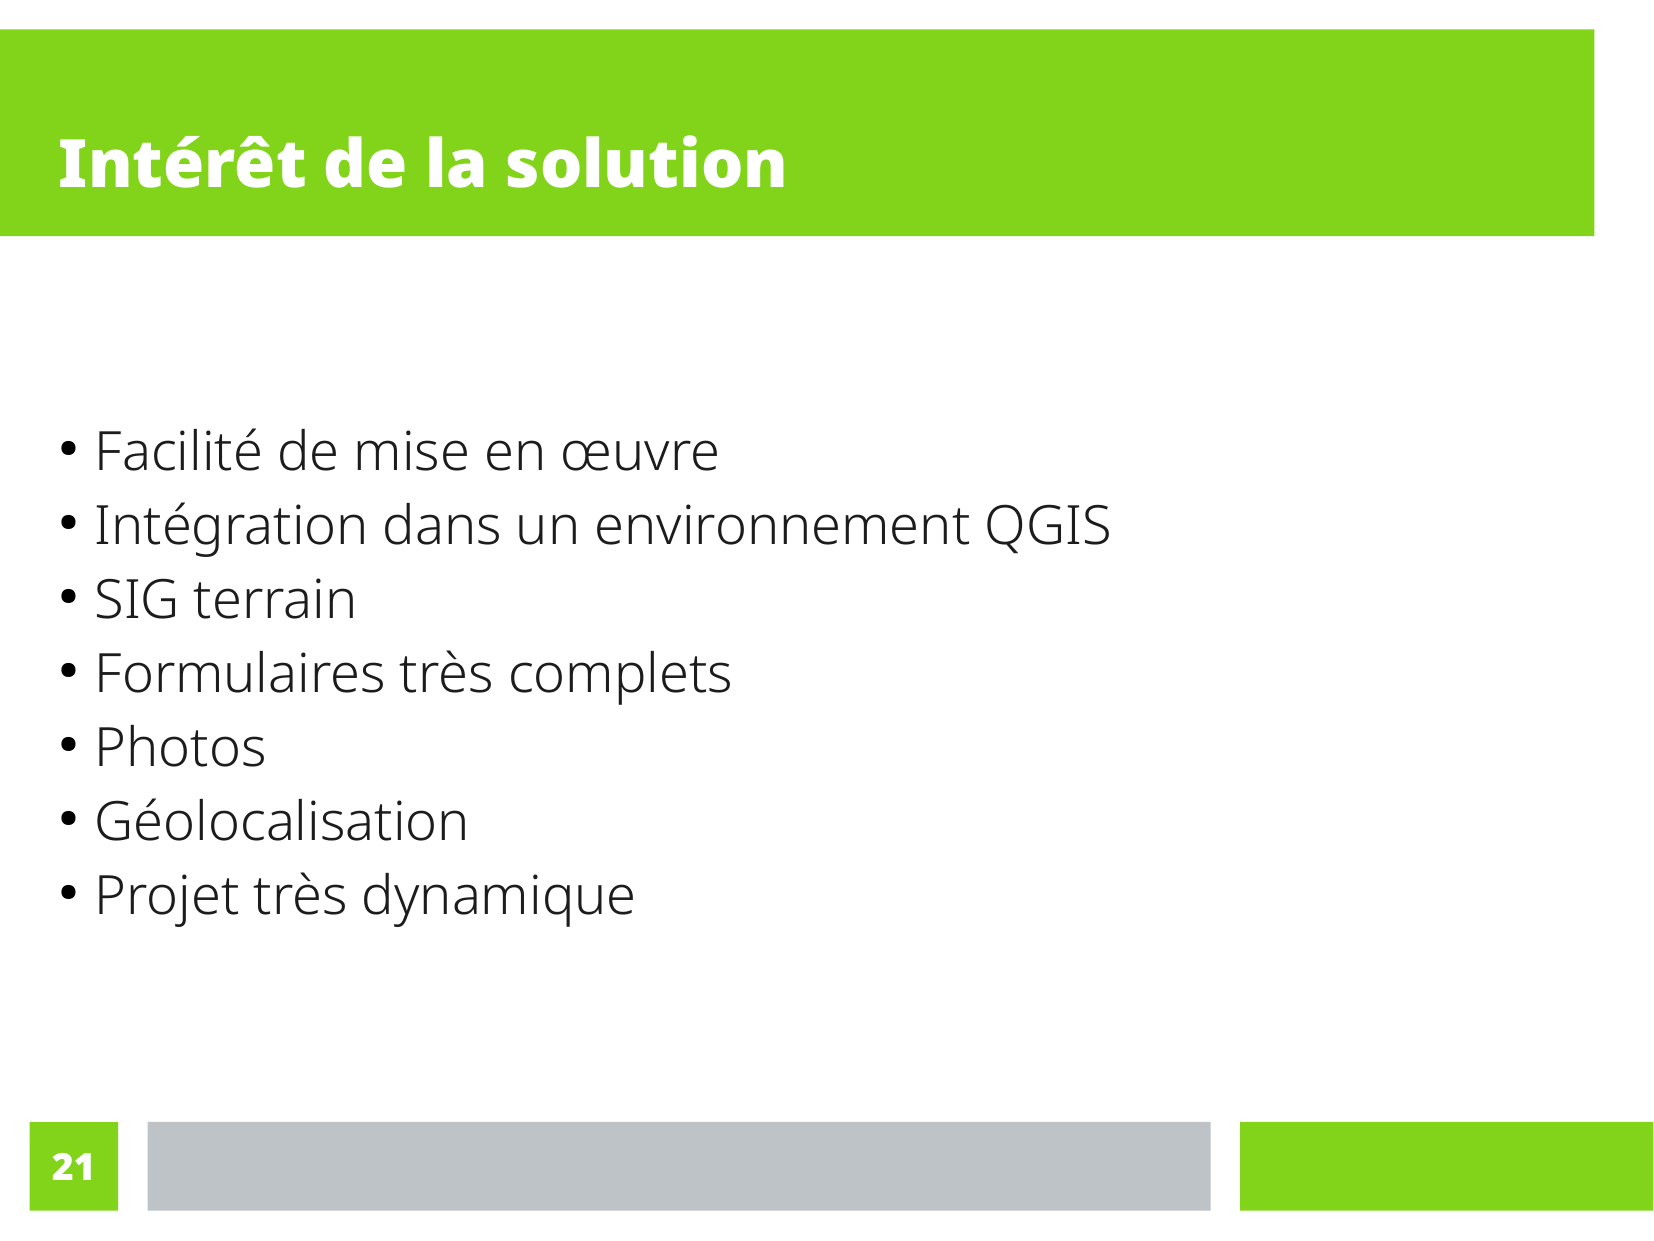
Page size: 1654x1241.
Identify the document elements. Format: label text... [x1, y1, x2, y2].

subtitle Facilité de mise en œuvre Intégration dans un environnement QGIS SIG terrain Formulaires très complets Photos Géolocalisation Projet très dynamique [59, 324, 1565, 1093]
title Intérêt de la solution [59, 59, 1595, 207]
